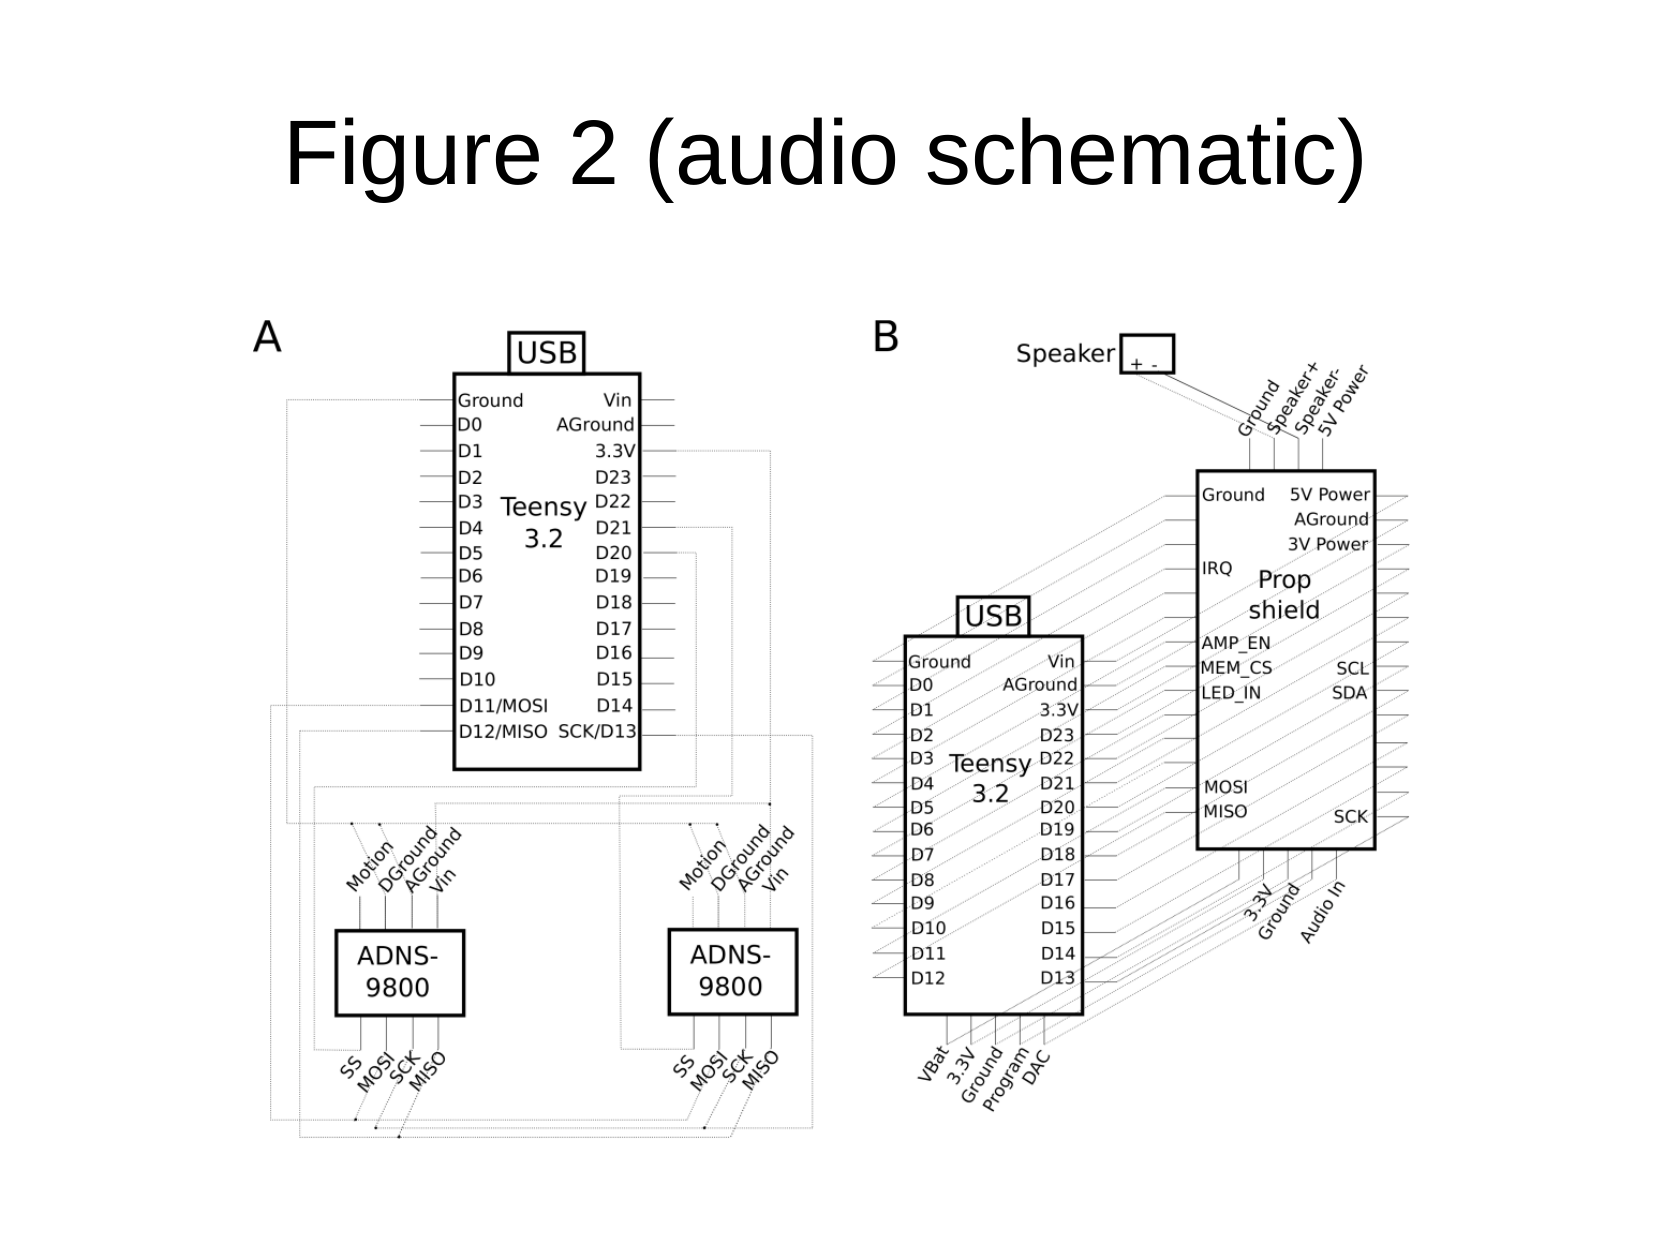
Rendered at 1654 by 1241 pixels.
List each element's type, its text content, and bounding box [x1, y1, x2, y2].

picture [253, 320, 1411, 1141]
title Figure 2 (audio schematic) [82, 49, 1571, 257]
